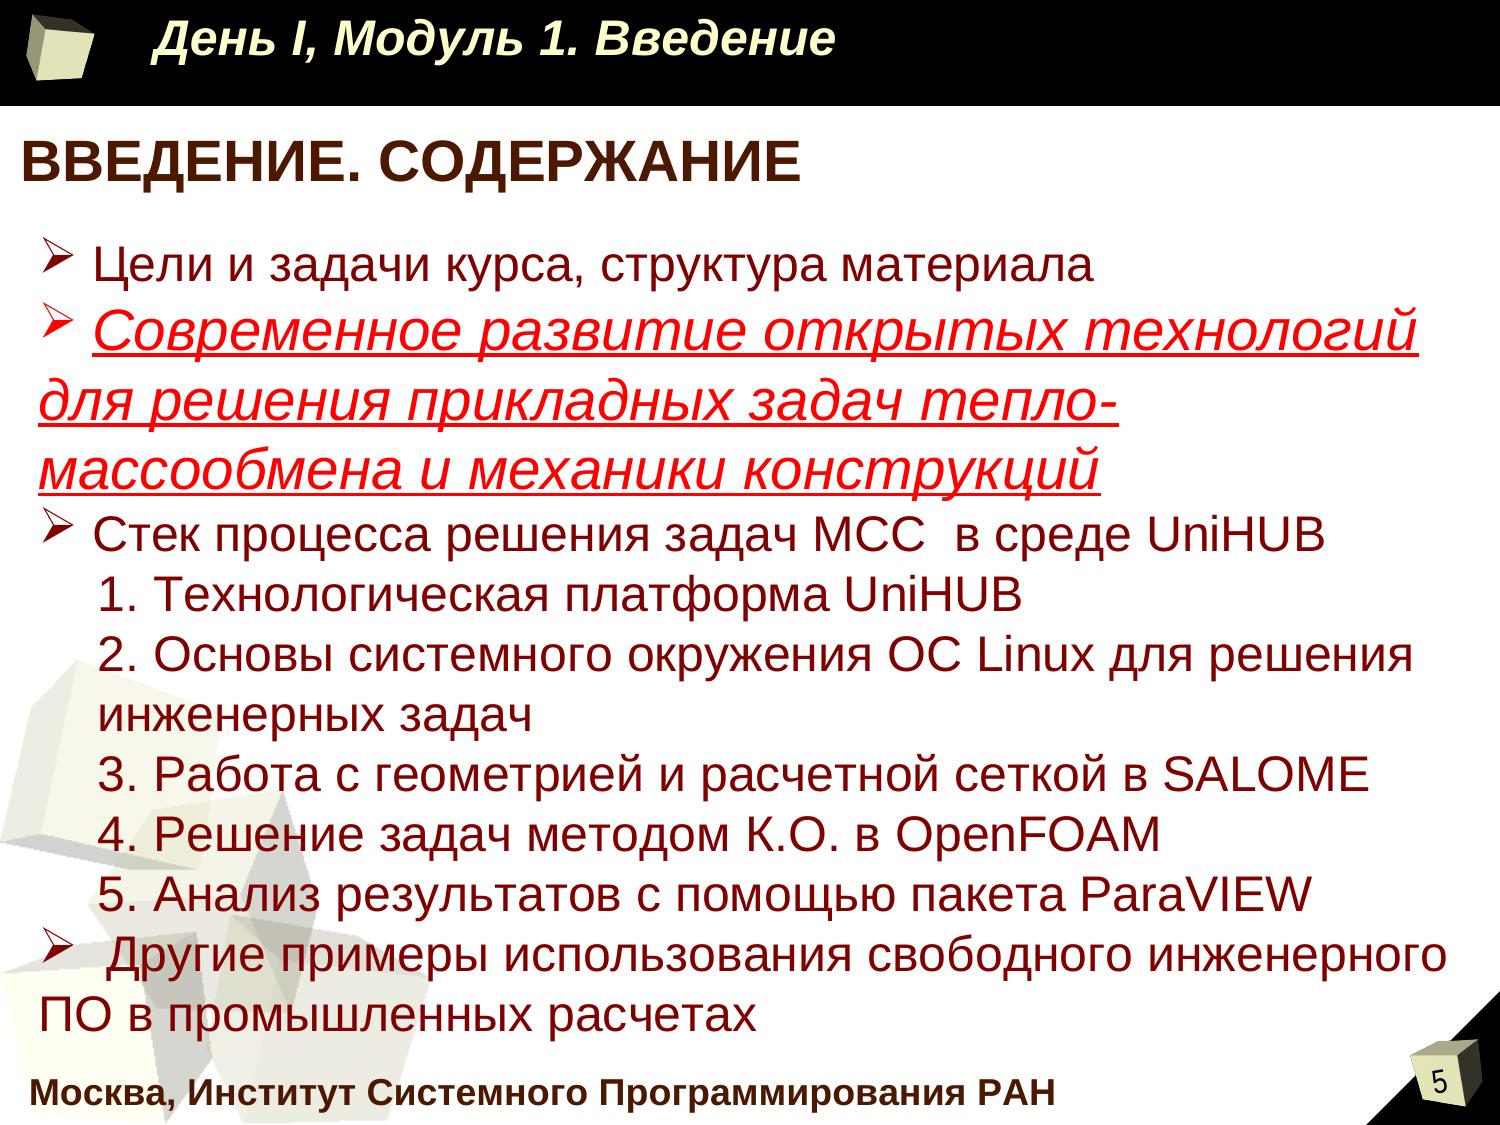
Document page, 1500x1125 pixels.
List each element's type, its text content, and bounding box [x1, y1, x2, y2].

text_box Цели и задачи курса, структура материала Современное развитие открытых технологий для решения прикладных задач тепло- массообмена и механики конструкций Стек процесса решения задач МСС в среде UniHUB Технологическая платформа UniHUB Основы системного окружения ОС Linux для решения инженерных задач Работа с геометрией и расчетной сеткой в SALOME Решение задач методом К.О. в OpenFOAM Анализ результатов с помощью пакета ParaVIEW Другие примеры использования свободного инженерного ПО в промышленных расчетах [23, 224, 1477, 1050]
picture [0, 659, 433, 1125]
picture [423, 1088, 433, 1102]
text_box ВВЕДЕНИЕ. СОДЕРЖАНИЕ [5, 115, 1500, 201]
